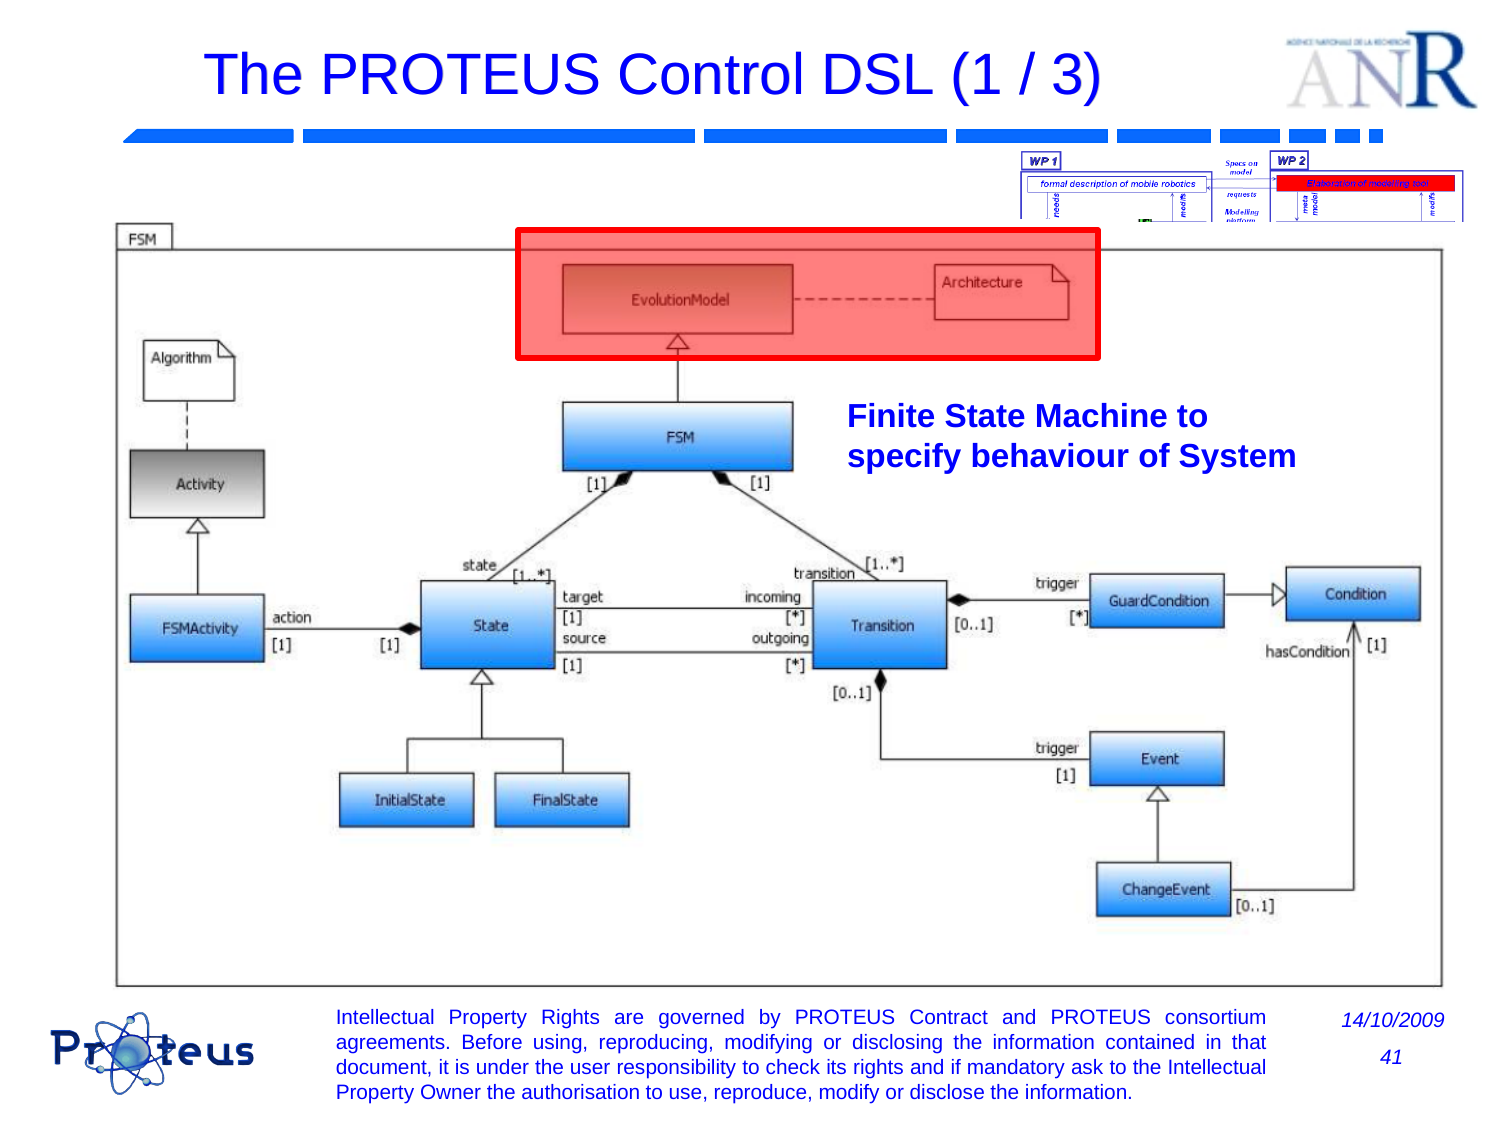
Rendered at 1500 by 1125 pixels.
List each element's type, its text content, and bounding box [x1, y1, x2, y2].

text_box [518, 230, 1098, 358]
text_box Finite State Machine to specify behaviour of System [832, 386, 1330, 483]
picture [35, 150, 1473, 1101]
title The PROTEUS Control DSL (1 / 3) [23, 11, 1264, 130]
picture [1281, 27, 1484, 115]
